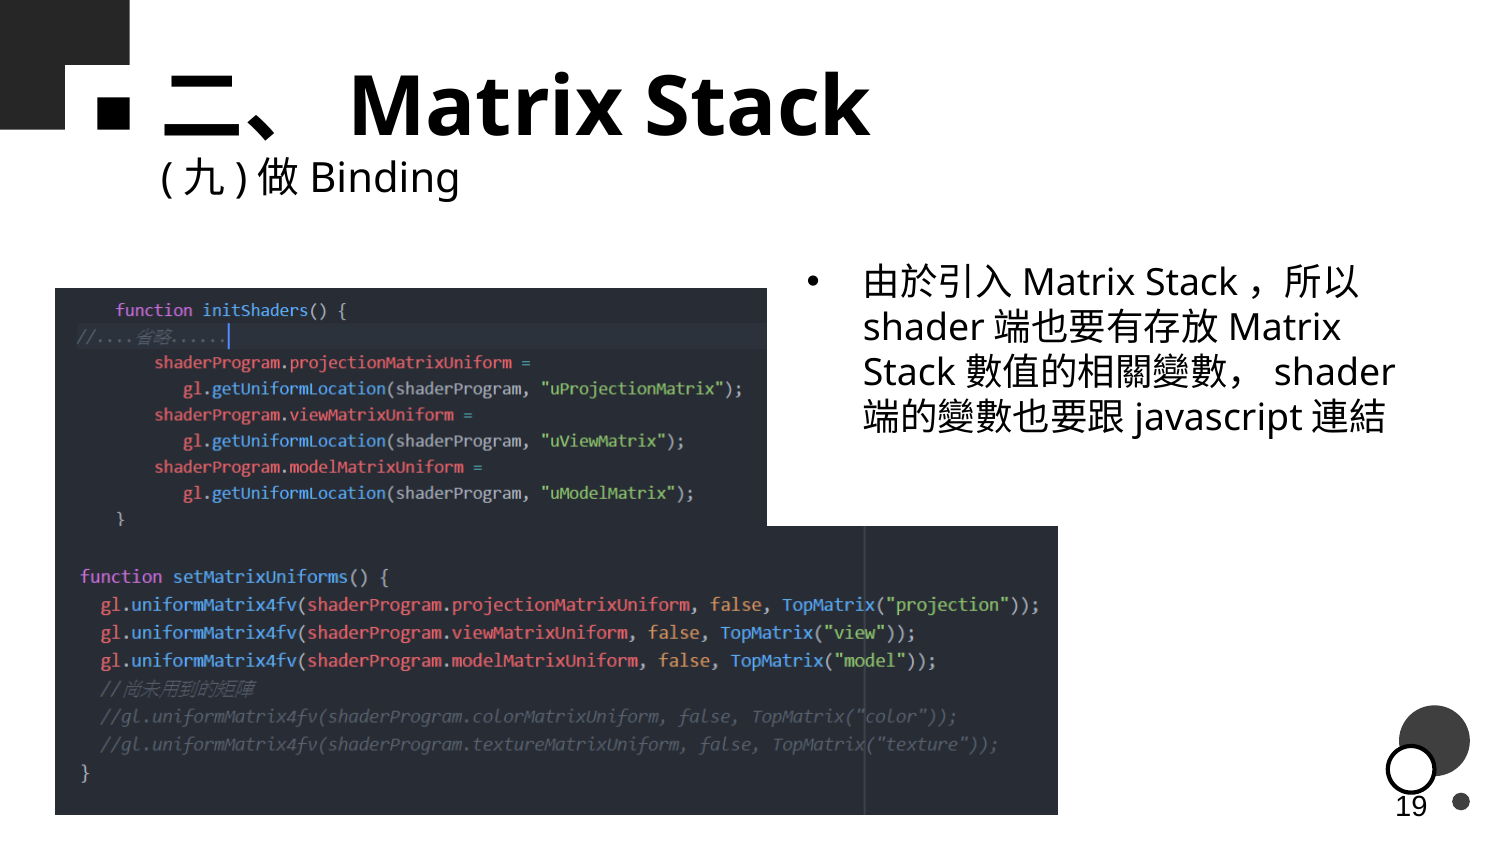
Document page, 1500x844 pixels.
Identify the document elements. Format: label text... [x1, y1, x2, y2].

text_box [1452, 792, 1470, 811]
text_box [0, 0, 130, 130]
text_box 二、Matrix Stack [145, 32, 892, 173]
text_box 由於引入Matrix Stack，所以shader端也要有存放Matrix Stack數值的相關變數，shader端的變數也要跟javascript連結 [772, 250, 1417, 505]
picture [55, 288, 1058, 815]
text_box (九)做Binding [145, 143, 924, 209]
slide_number <number> [1092, 782, 1443, 827]
text_box [1387, 705, 1470, 782]
text_box [97, 97, 130, 130]
